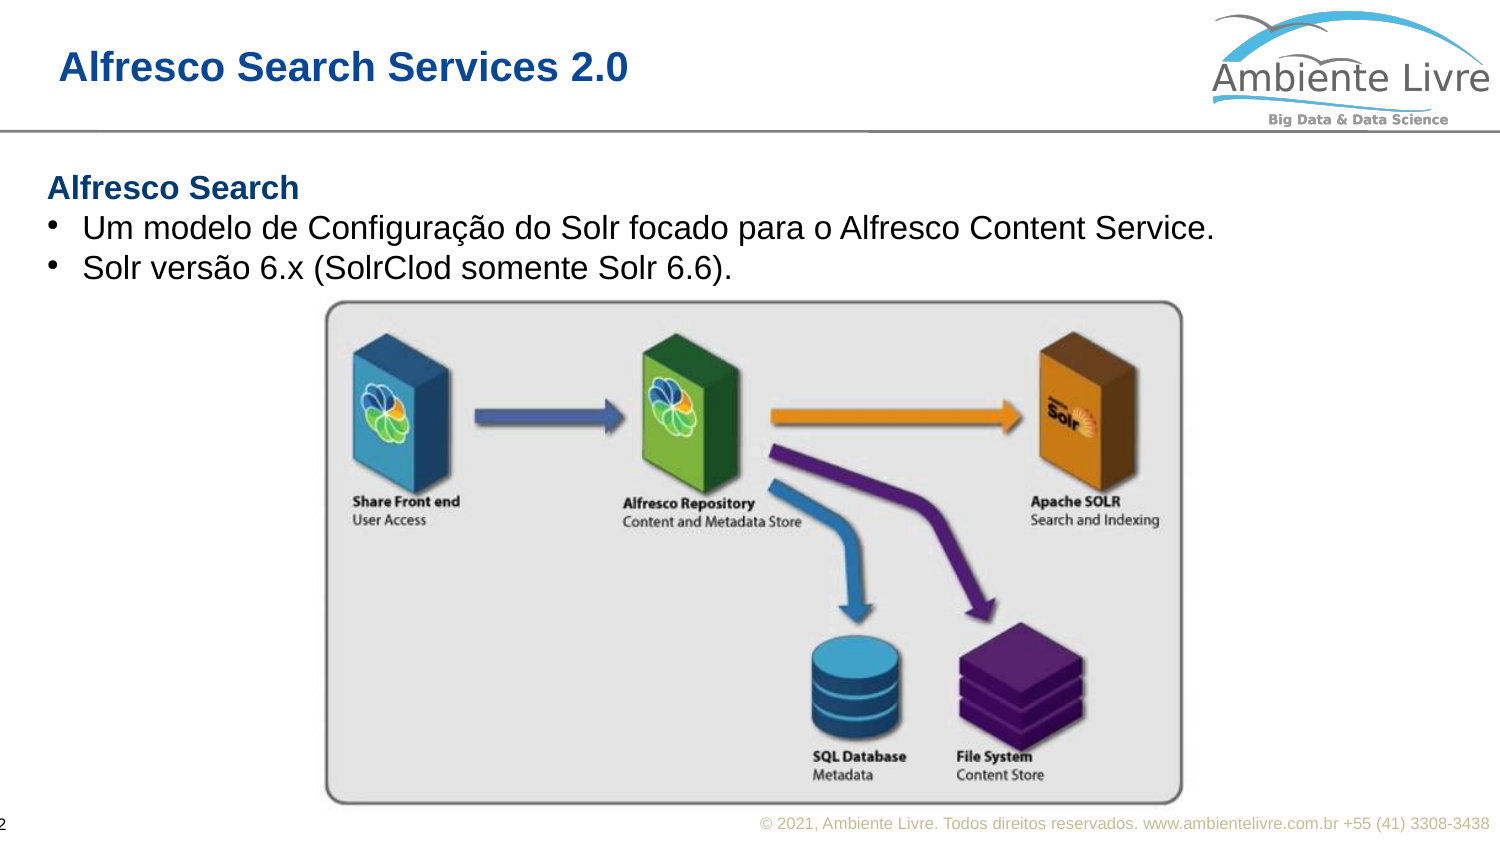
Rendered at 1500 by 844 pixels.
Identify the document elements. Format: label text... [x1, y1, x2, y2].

title Alfresco Search Services 2.0 [43, 8, 1127, 129]
picture [1212, 11, 1489, 127]
picture [187, 287, 1313, 815]
text_box Alfresco Search Um modelo de Configuração do Solr focado para o Alfresco Content Service. Solr versão 6.x (SolrClod somente Solr 6.6). [32, 158, 1453, 294]
